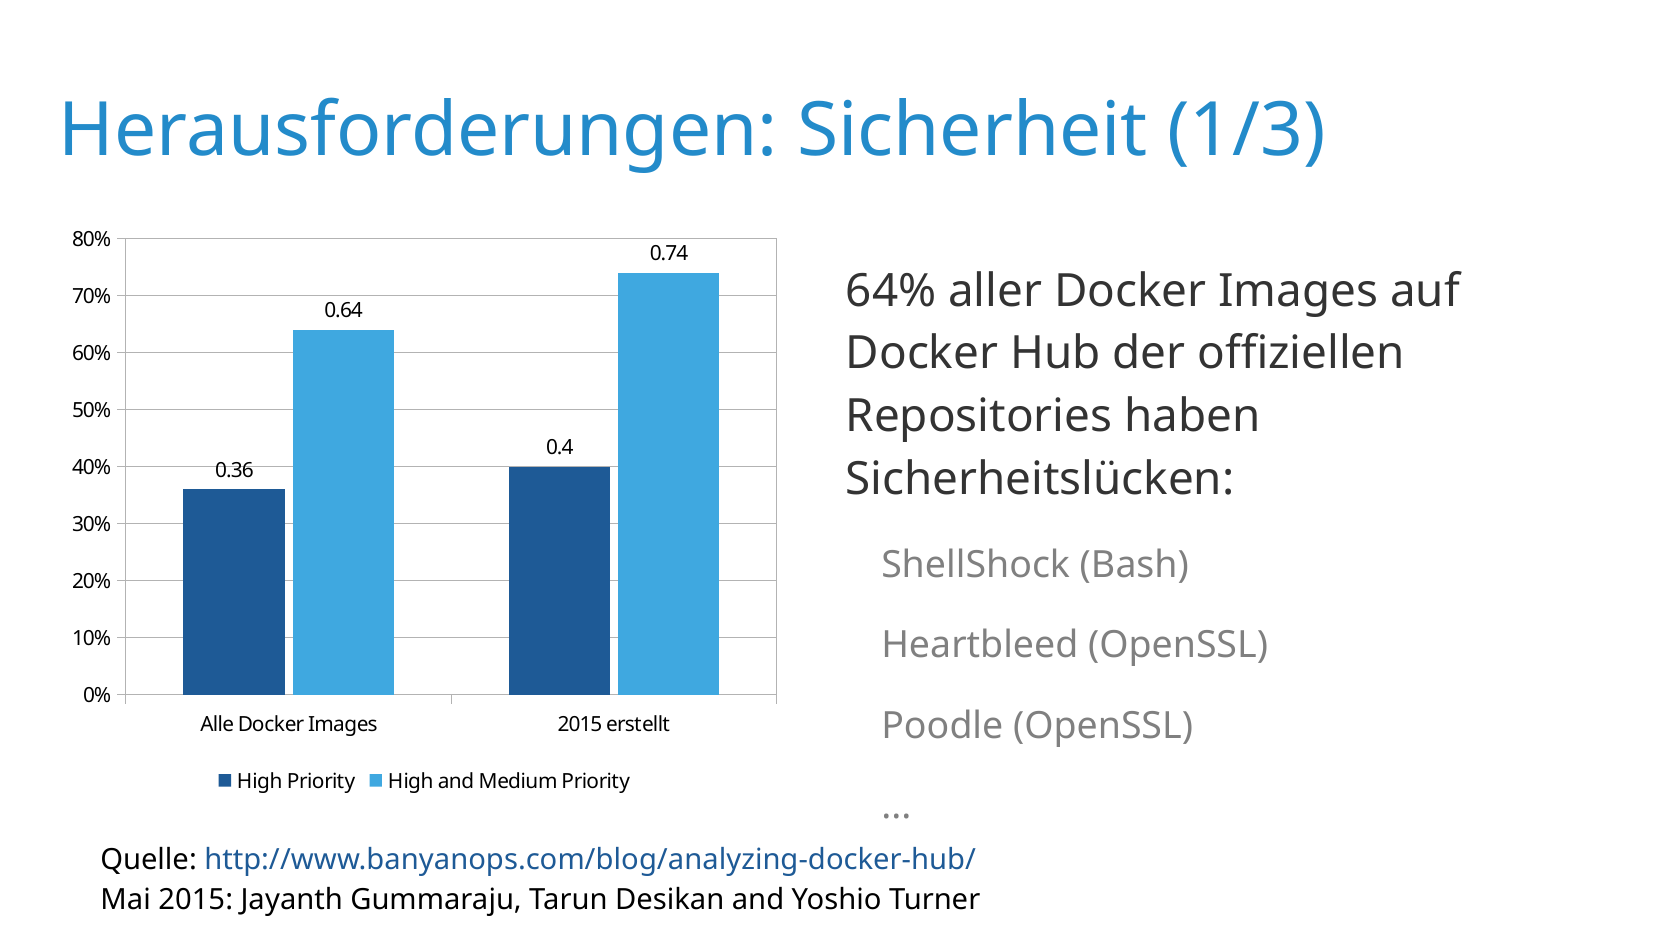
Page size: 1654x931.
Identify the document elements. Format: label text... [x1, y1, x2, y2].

list 64% aller Docker Images auf Docker Hub der offiziellen Repositories haben Sicherheitslücken: ShellShock (Bash) Heartbleed (OpenSSL) Poodle (OpenSSL) ... [845, 257, 1596, 789]
text_box Quelle: http://www.banyanops.com/blog/analyzing-docker-hub/ Mai 2015: Jayanth Gummaraju, Tarun Desikan and Yoshio Turner [94, 838, 955, 917]
chart [57, 212, 792, 801]
title Herausforderungen: Sicherheit (1/3) [59, 59, 1595, 178]
